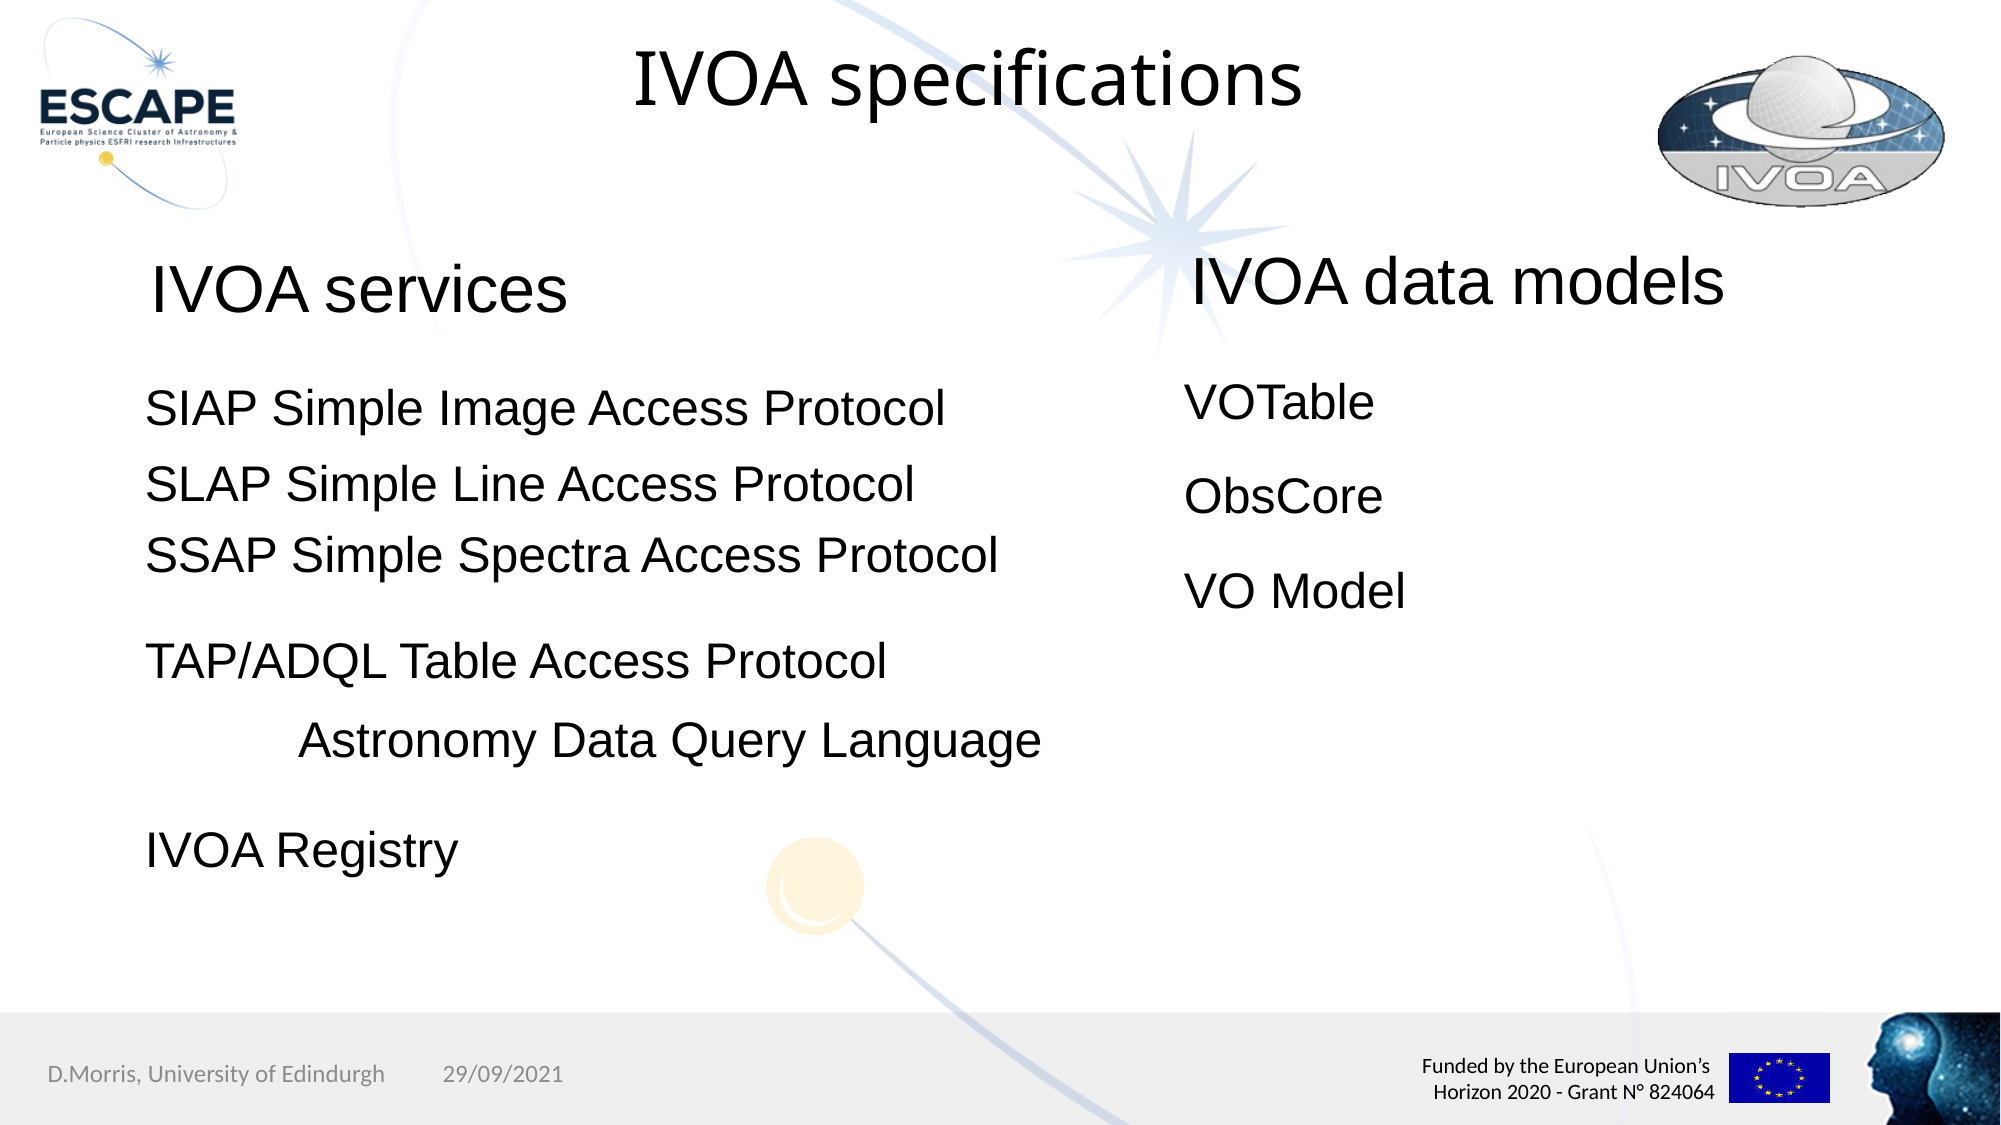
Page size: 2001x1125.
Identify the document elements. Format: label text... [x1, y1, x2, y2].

text_box SLAP Simple Line Access Protocol [129, 449, 931, 520]
text_box Astronomy Data Query Language [283, 704, 1058, 776]
text_box IVOA Registry [129, 815, 474, 886]
text_box SIAP Simple Image Access Protocol [129, 372, 962, 443]
text_box VO Model [1169, 556, 1422, 627]
text_box VOTable [1169, 366, 1391, 438]
title IVOA specifications [450, 11, 1489, 150]
slide_number 29/09/2021 [427, 1042, 684, 1103]
text_box IVOA data models [1175, 236, 1742, 327]
footer D.Morris, University of Edindurgh [32, 1042, 414, 1103]
text_box TAP/ADQL Table Access Protocol [130, 626, 904, 697]
text_box SSAP Simple Spectra Access Protocol [130, 519, 1015, 591]
text_box IVOA services [135, 245, 585, 335]
text_box ObsCore [1169, 461, 1399, 532]
picture [0, 0, 2001, 1125]
